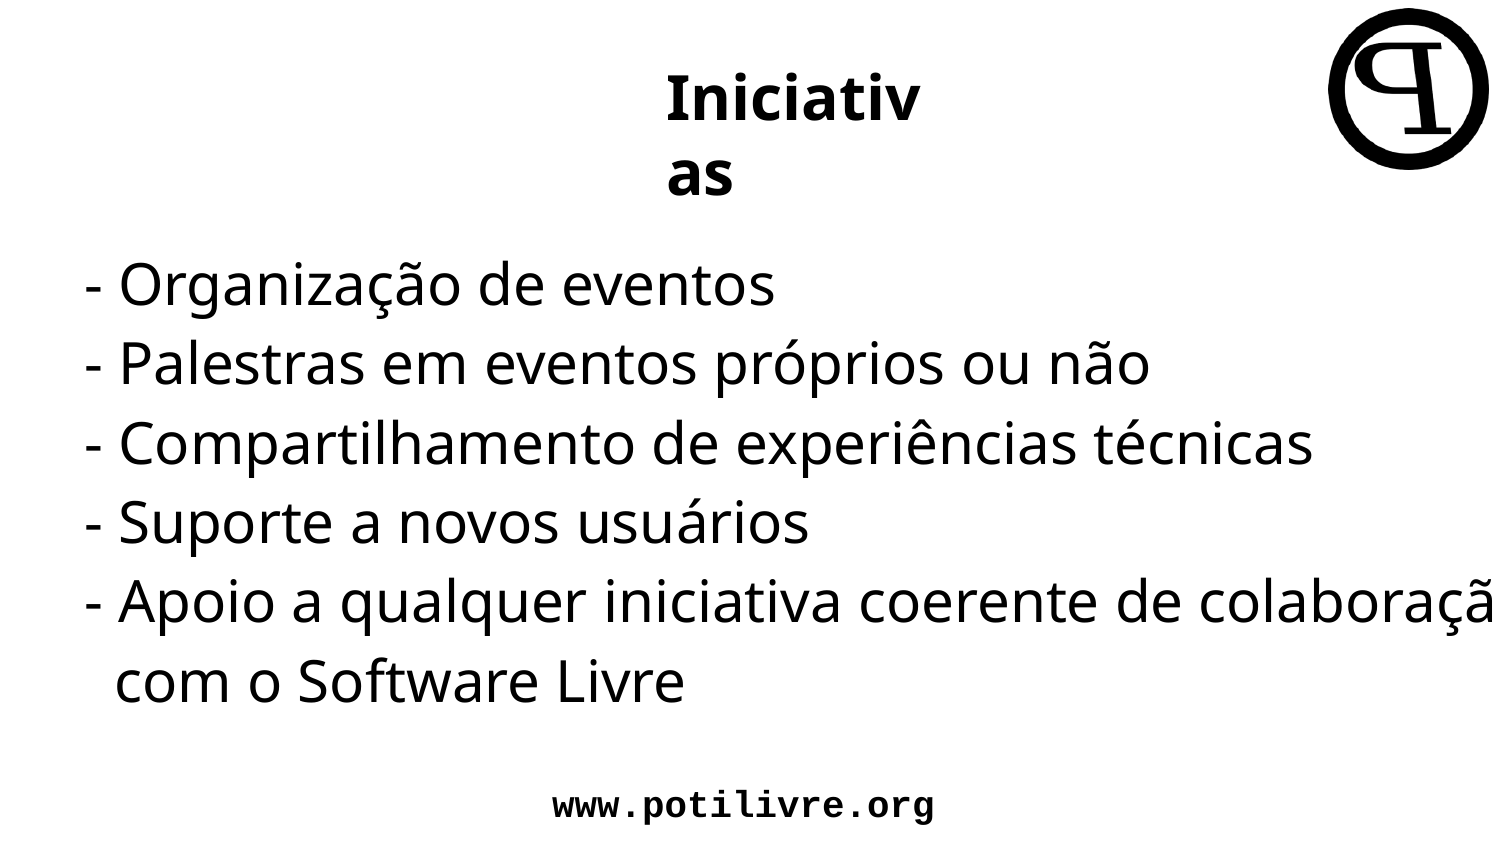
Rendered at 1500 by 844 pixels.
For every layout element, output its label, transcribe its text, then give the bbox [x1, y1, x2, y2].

picture [1328, 8, 1489, 170]
text_box - Organização de eventos - Palestras em eventos próprios ou não - Compartilhamento de experiências técnicas - Suporte a novos usuários - Apoio a qualquer iniciativa coerente de colaboração com o Software Livre [34, 236, 1276, 771]
title Iniciativas [651, 42, 972, 135]
title www.potilivre.org [537, 771, 974, 844]
